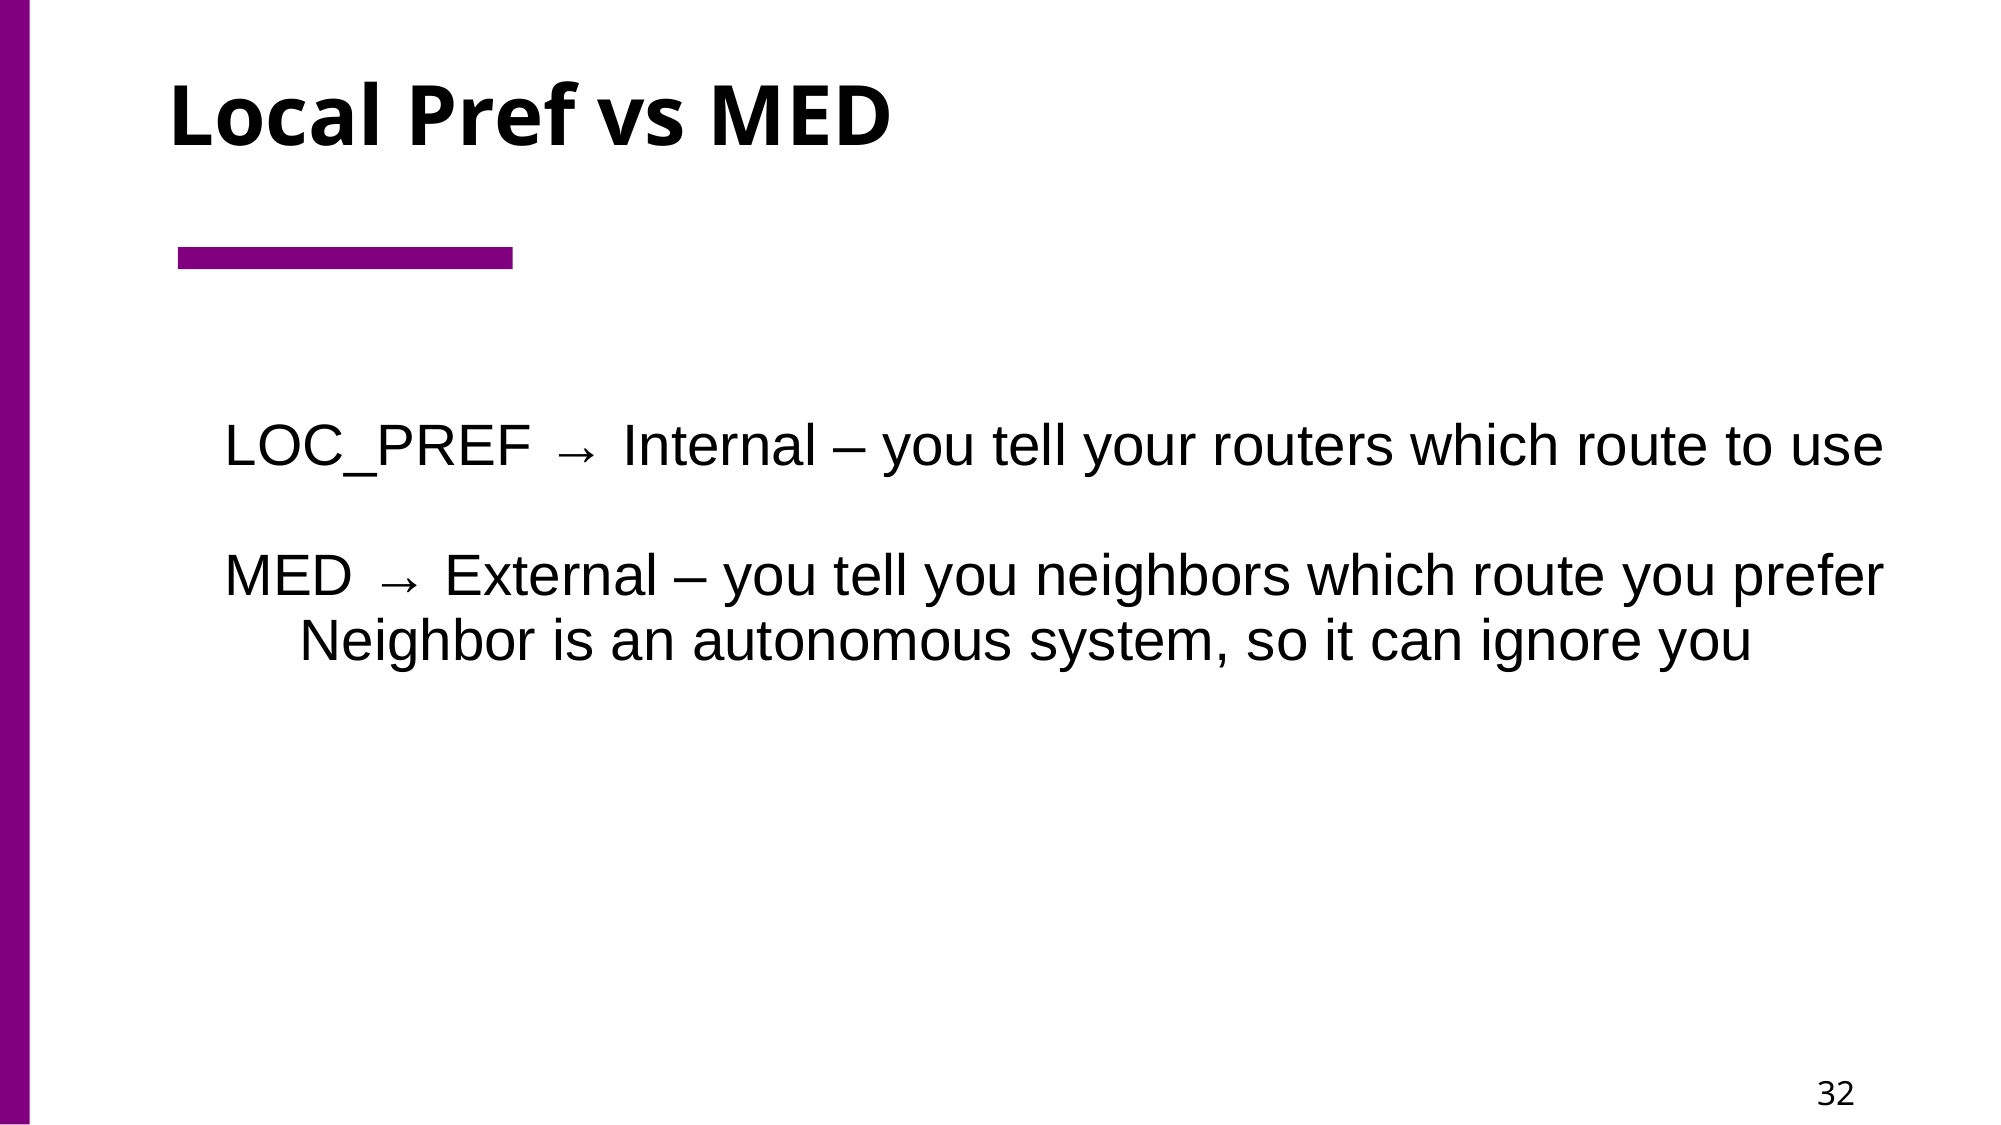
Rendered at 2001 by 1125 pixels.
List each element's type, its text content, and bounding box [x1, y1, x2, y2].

title Local Pref vs MED [116, 39, 1591, 185]
text_box LOC_PREF → Internal – you tell your routers which route to use MED → External – you tell you neighbors which route you prefer Neighbor is an autonomous system, so it can ignore you [210, 404, 1903, 745]
